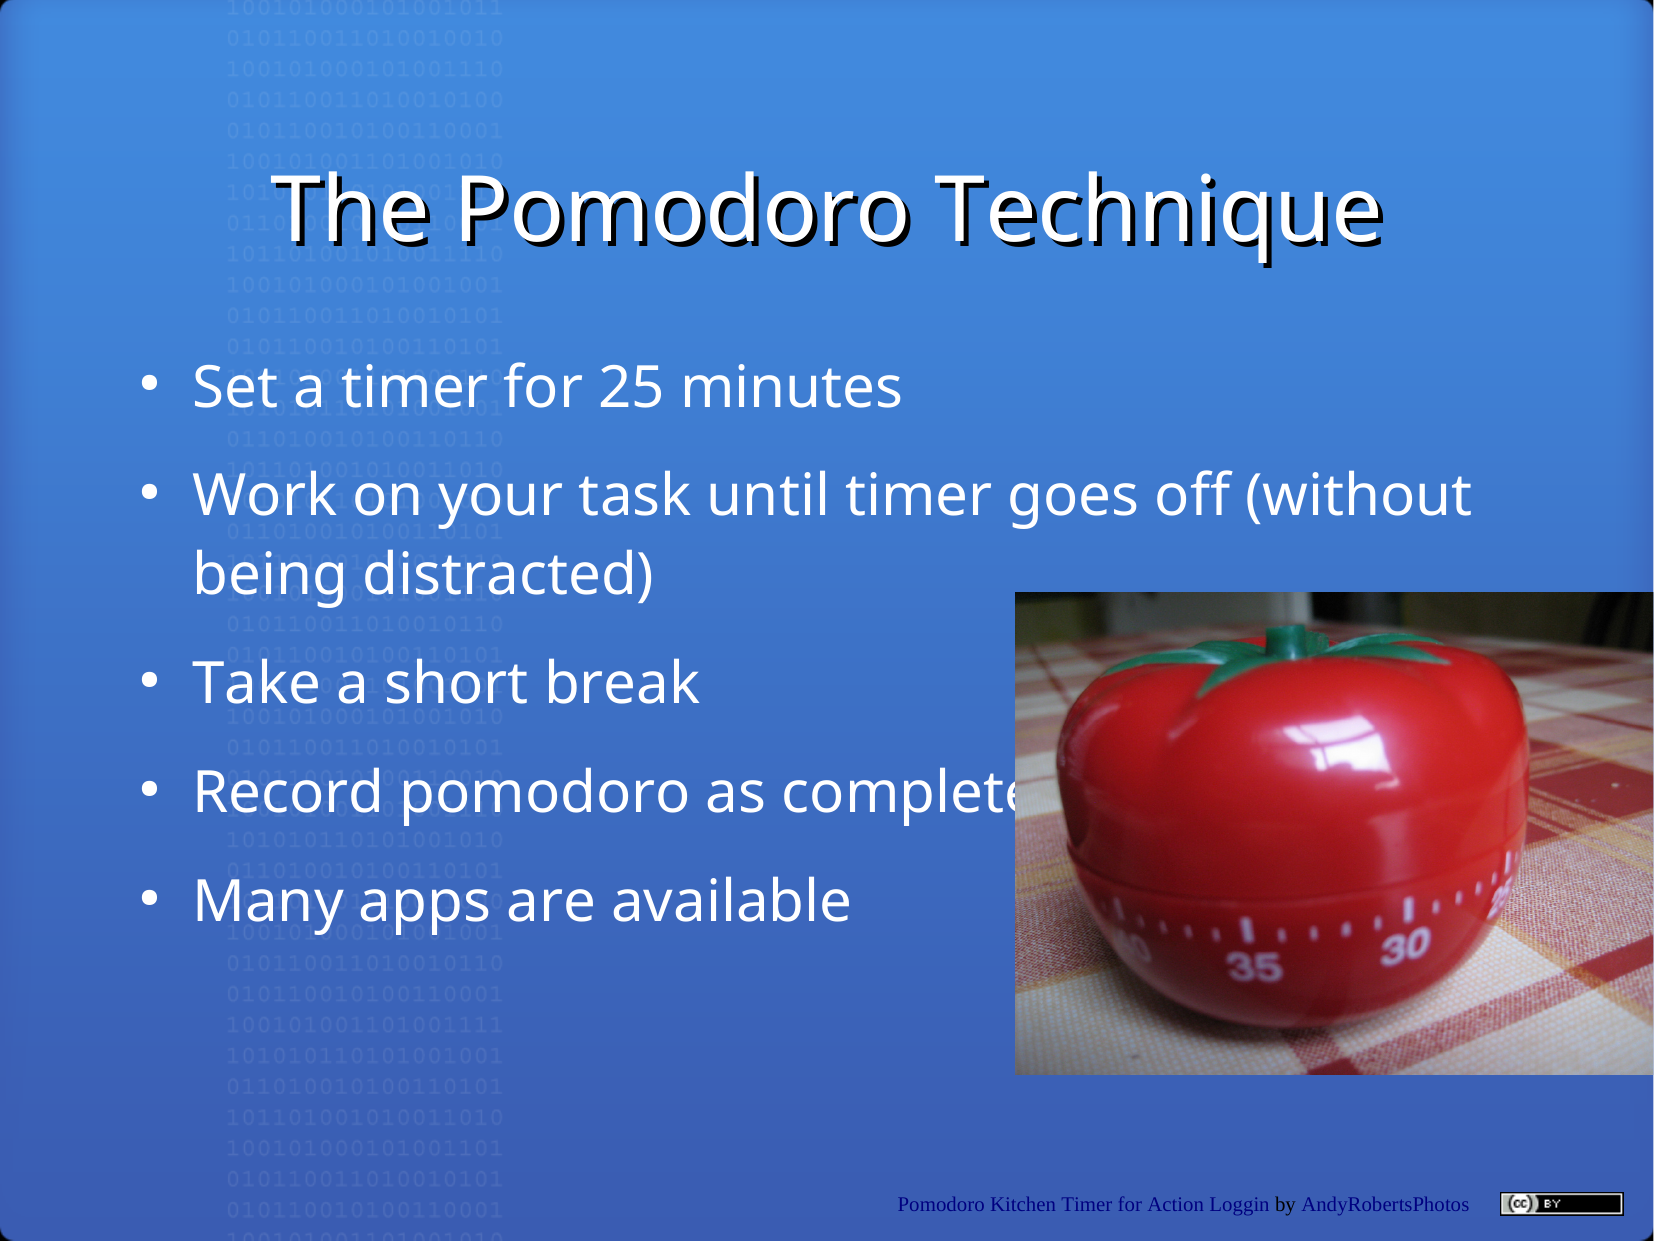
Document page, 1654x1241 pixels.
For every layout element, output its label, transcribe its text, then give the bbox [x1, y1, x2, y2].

picture [0, 0, 1654, 1241]
text_box Pomodoro Kitchen Timer for Action Loggin by AndyRobertsPhotos [897, 1193, 1482, 1217]
title The Pomodoro Technique [121, 102, 1534, 310]
list Set a timer for 25 minutes Work on your task until timer goes off (without being distracted) Take a short break Record pomodoro as complete Many apps are available [121, 344, 1534, 1127]
